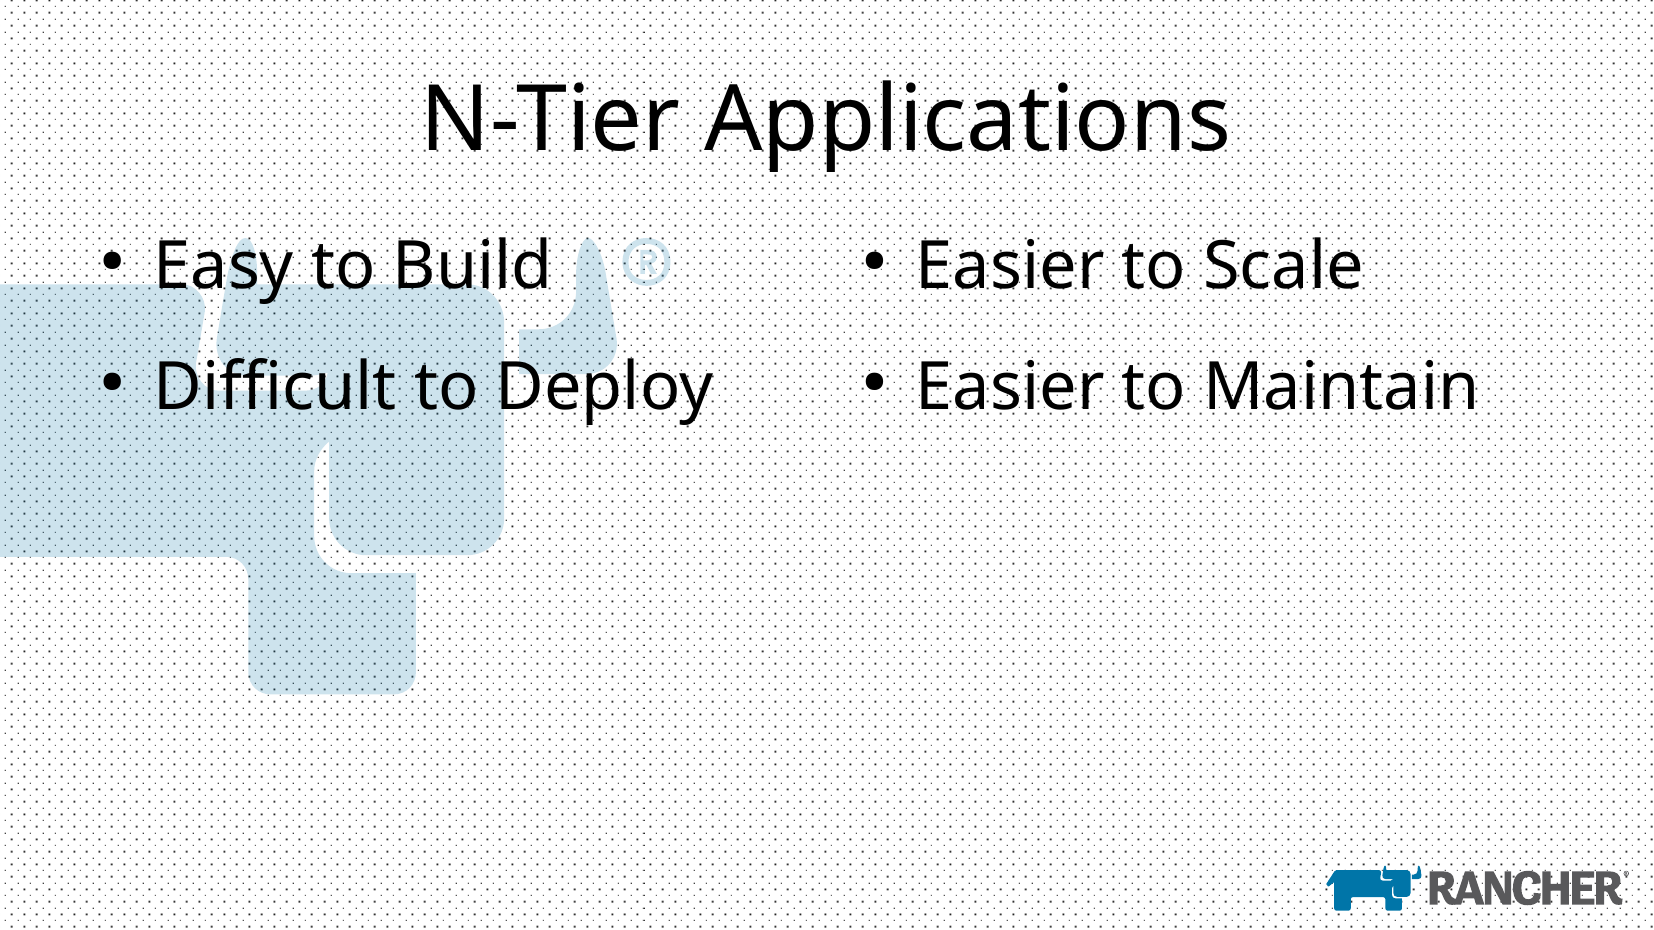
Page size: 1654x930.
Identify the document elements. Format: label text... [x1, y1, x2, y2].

list Easier to Scale Easier to Maintain [844, 217, 1571, 757]
list Easy to Build Difficult to Deploy [82, 217, 809, 757]
picture [0, 0, 1654, 930]
title N-Tier Applications [82, 37, 1571, 193]
